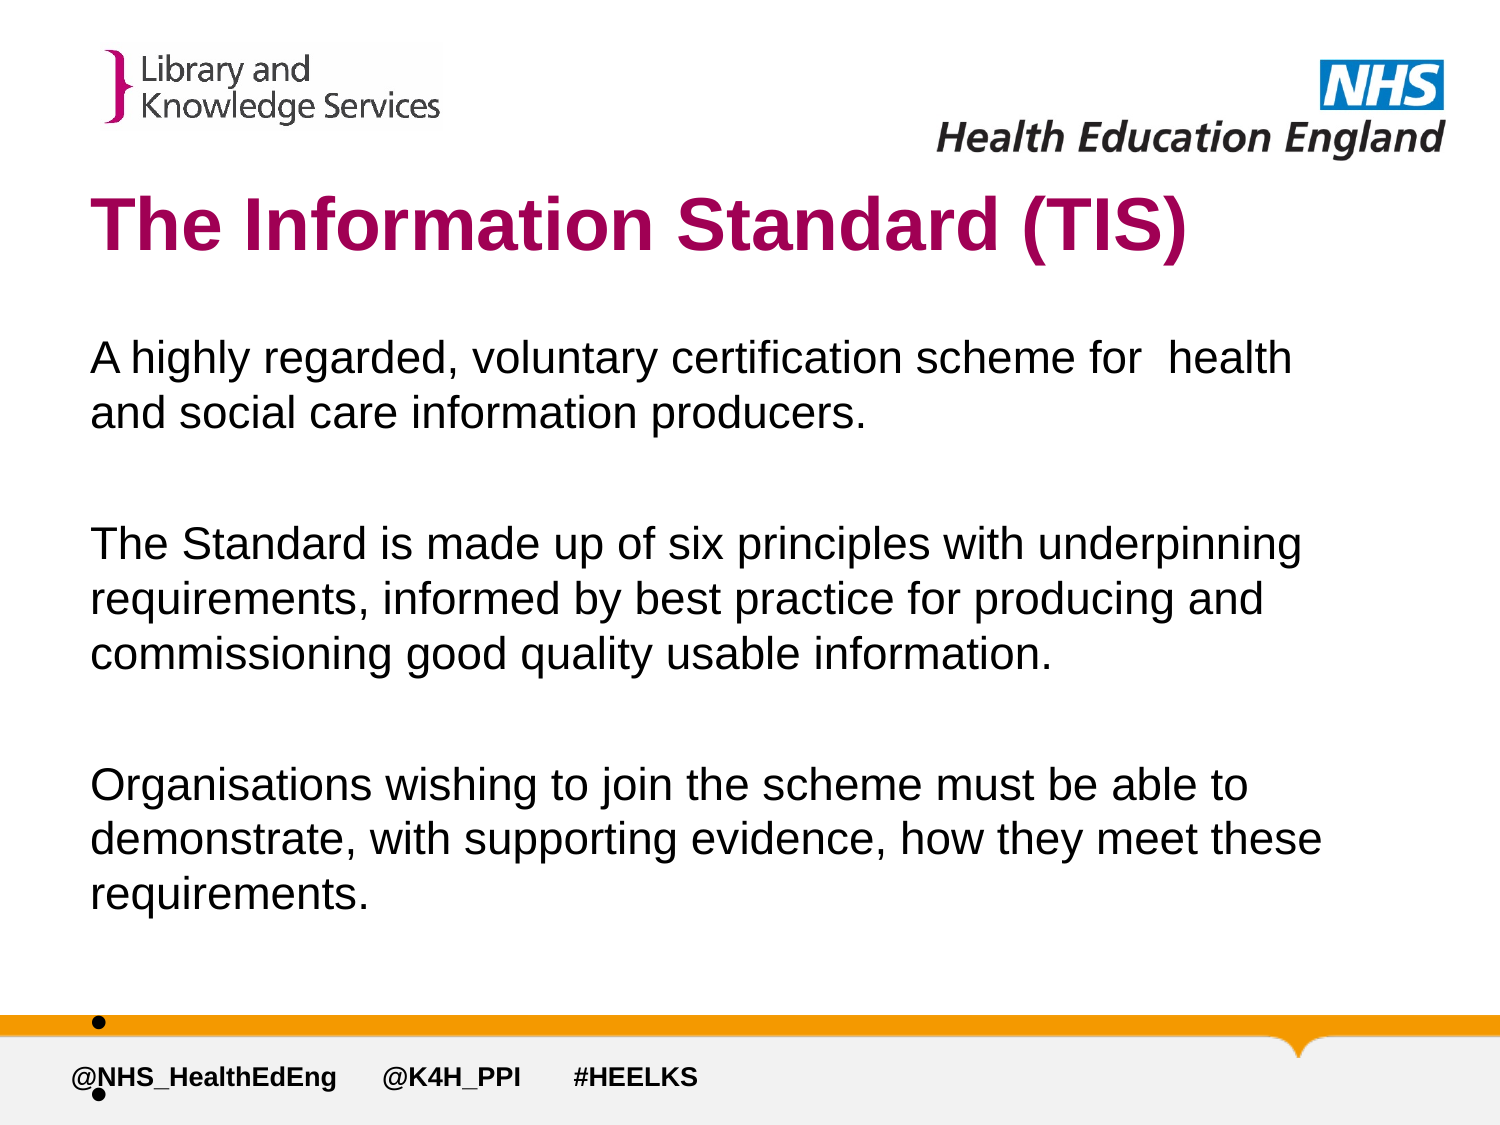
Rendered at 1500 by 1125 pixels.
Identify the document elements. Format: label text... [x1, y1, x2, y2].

list A highly regarded, voluntary certification scheme for health and social care information producers. The Standard is made up of six principles with underpinning requirements, informed by best practice for producing and commissioning good quality usable information. Organisations wishing to join the scheme must be able to demonstrate, with supporting evidence, how they meet these requirements. [75, 320, 1361, 982]
picture [100, 42, 443, 131]
text_box @NHS_HealthEdEng @K4H_PPI #HEELKS [55, 1052, 932, 1113]
title The Information Standard (TIS) [75, 168, 1351, 280]
